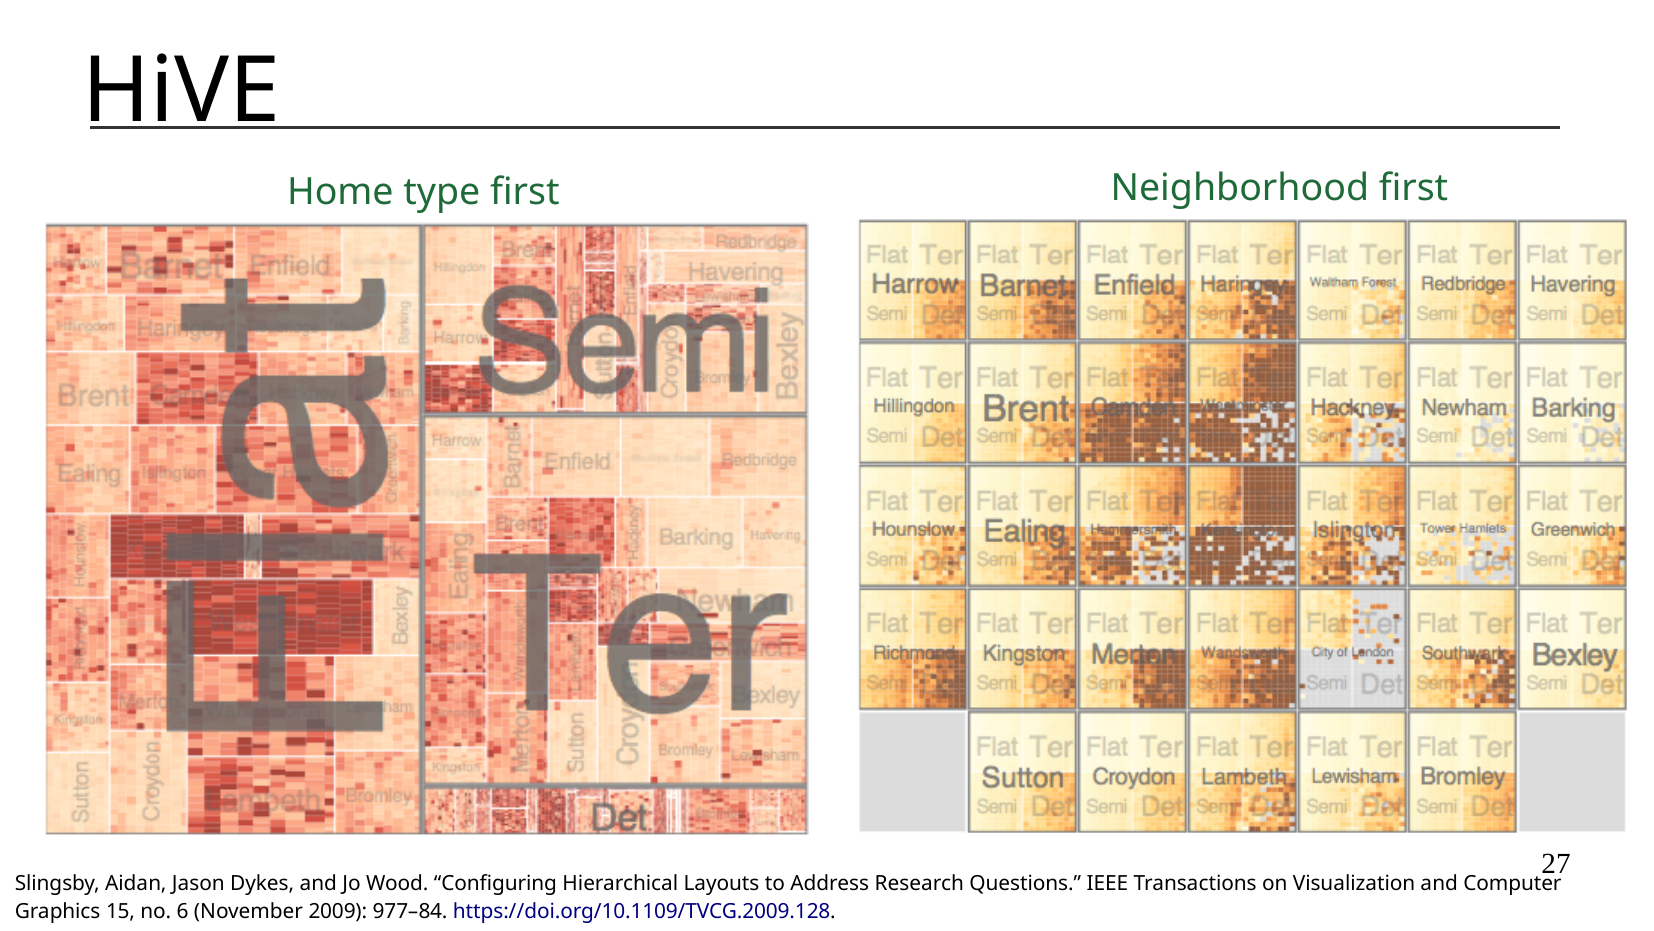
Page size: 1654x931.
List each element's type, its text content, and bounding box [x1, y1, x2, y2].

picture [41, 216, 818, 842]
picture [849, 212, 1636, 842]
text_box Slingsby, Aidan, Jason Dykes, and Jo Wood. “Configuring Hierarchical Layouts to Address Research Questions.” IEEE Transactions on Visualization and Computer Graphics 15, no. 6 (November 2009): 977–84. https://doi.org/10.1109/TVCG.2009.128. [0, 860, 1649, 926]
title HiVE [82, 32, 1571, 140]
text_box Neighborhood first [1095, 153, 1474, 214]
text_box Home type first [272, 156, 586, 217]
